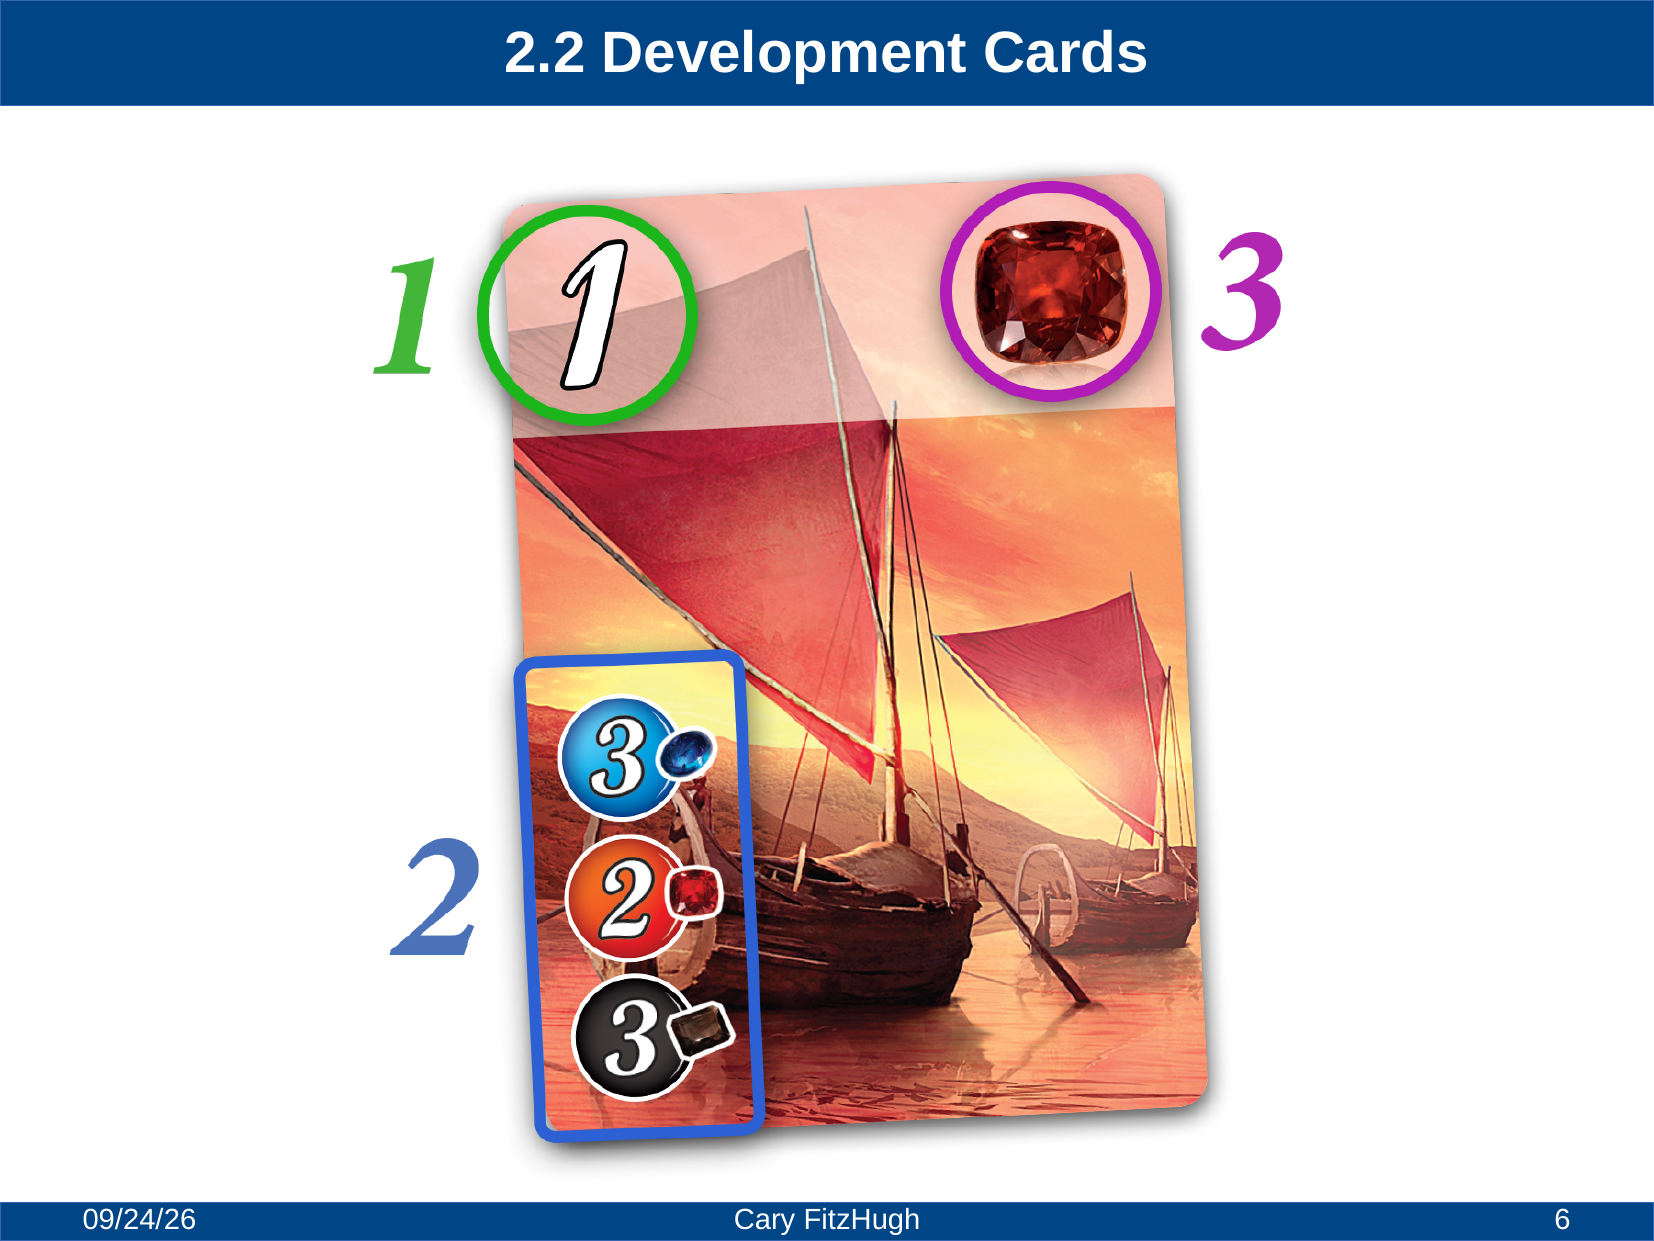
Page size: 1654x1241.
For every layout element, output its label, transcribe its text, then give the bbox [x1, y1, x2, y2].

picture [276, 104, 1378, 1206]
title 2.2 Development Cards [0, 0, 1654, 106]
